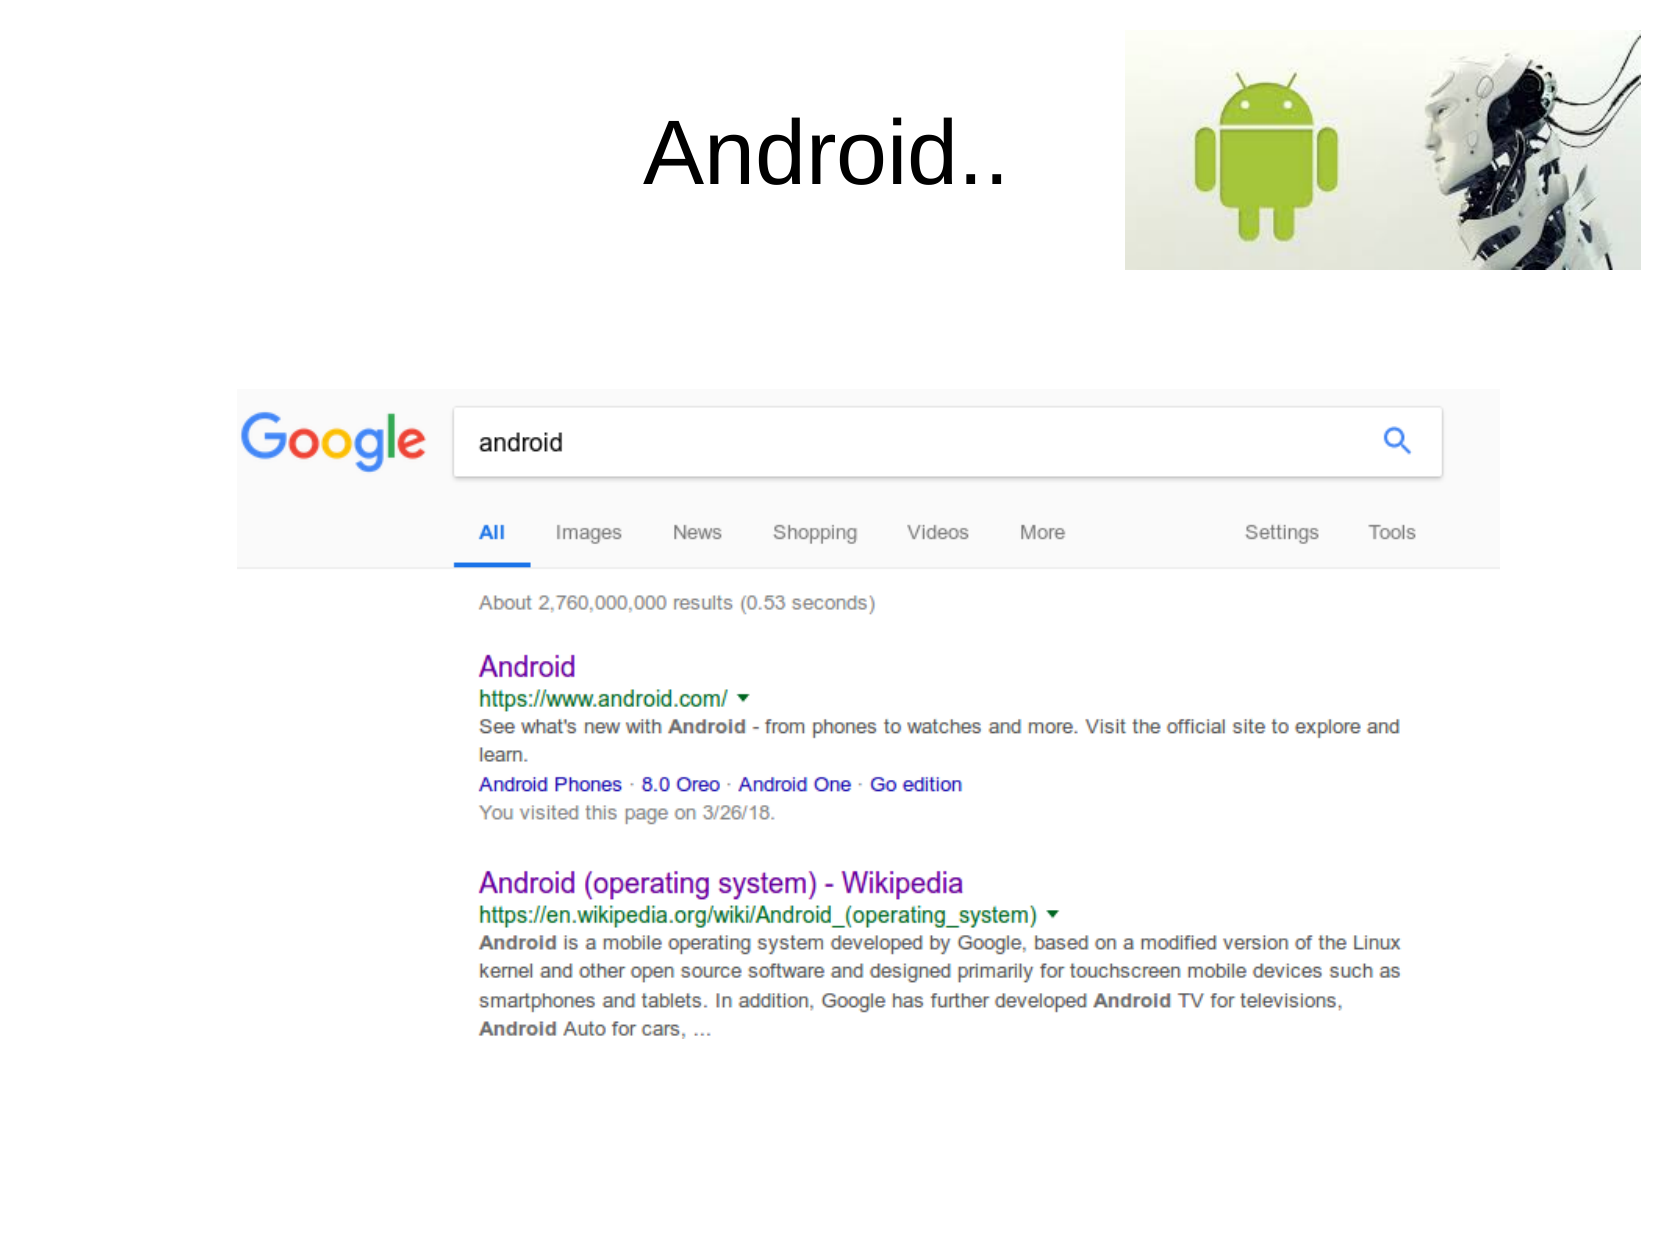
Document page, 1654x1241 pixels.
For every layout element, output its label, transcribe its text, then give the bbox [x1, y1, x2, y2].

title Android.. [82, 49, 1125, 257]
picture [237, 389, 1501, 1039]
picture [1125, 30, 1641, 271]
